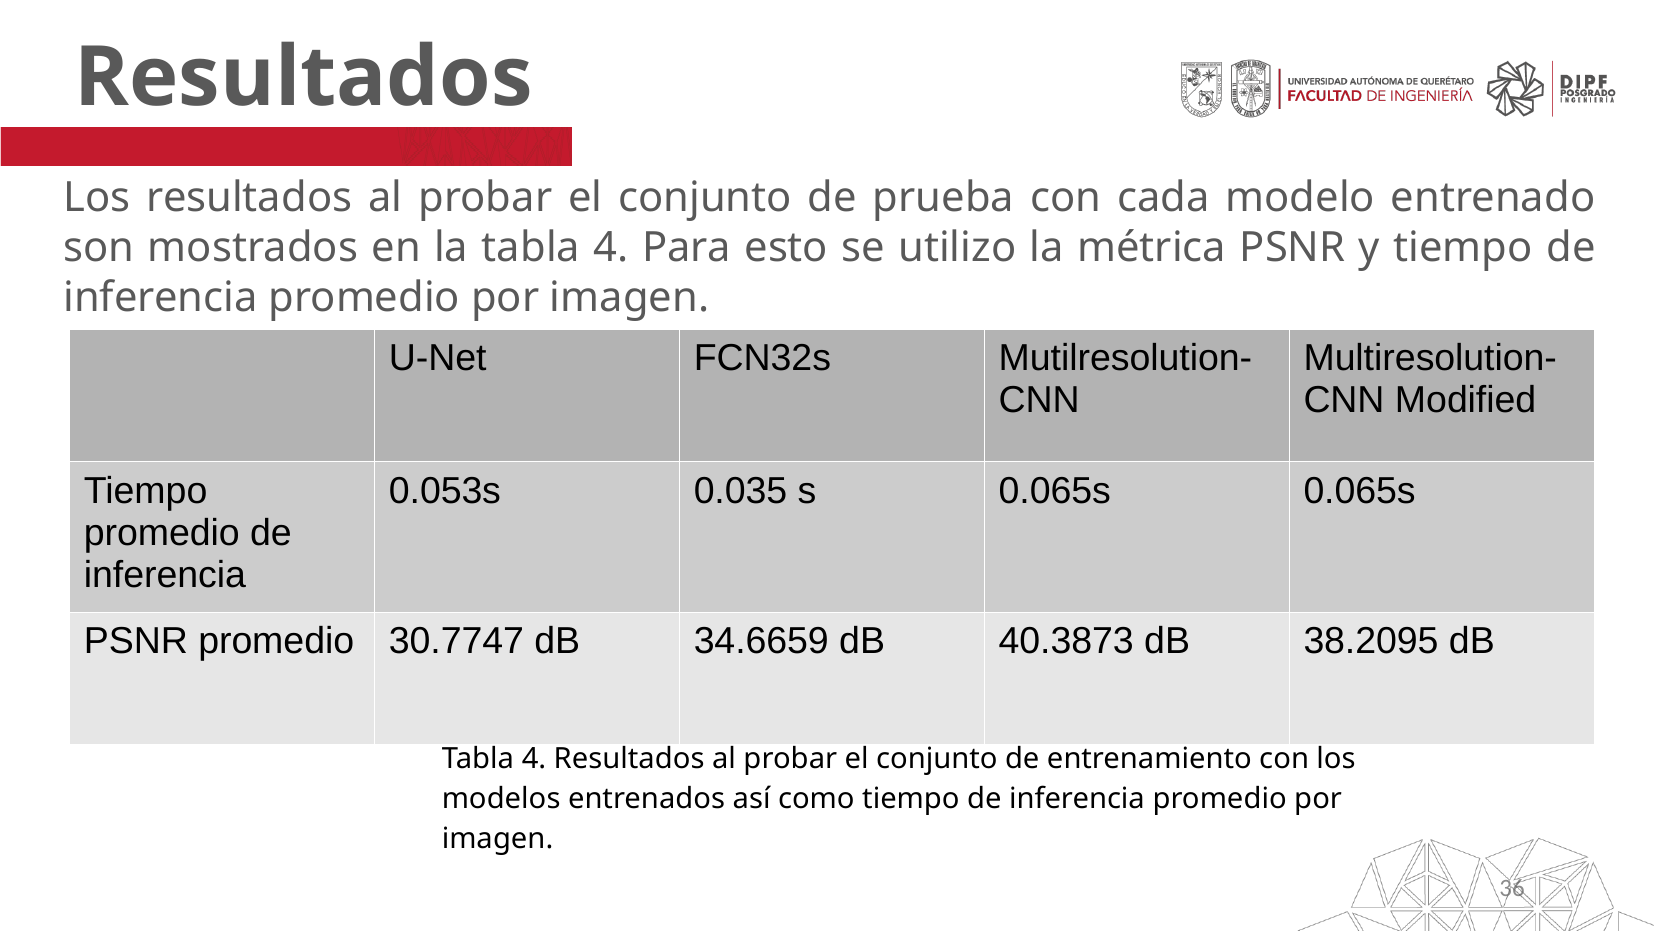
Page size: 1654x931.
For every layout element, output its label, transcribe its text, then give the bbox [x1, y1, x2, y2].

table_cell 34.6659 dB [680, 613, 984, 730]
table_cell 0.065s [1290, 462, 1594, 612]
picture [1257, 828, 1654, 931]
table_header Mutilresolution-CNN [985, 330, 1289, 461]
table_header FCN32s [680, 330, 984, 461]
table_header U-Net [375, 330, 679, 461]
text_box Los resultados al probar el conjunto de prueba con cada modelo entrenado son mostrados en la tabla 4. Para esto se utilizo la métrica PSNR y tiempo de inferencia promedio por imagen. [48, 162, 1612, 327]
table_header [70, 330, 374, 461]
table_cell 38.2095 dB [1290, 613, 1594, 744]
text_box Tabla 4. Resultados al probar el conjunto de entrenamiento con los modelos entrenados así como tiempo de inferencia promedio por imagen. [427, 730, 1376, 834]
table_cell 0.065s [985, 462, 1289, 612]
table_cell PSNR promedio [70, 613, 374, 744]
table_cell 0.053s [375, 462, 679, 612]
table_cell 40.3873 dB [985, 613, 1289, 730]
table_header Multiresolution-CNN Modified [1290, 330, 1594, 461]
text_box Resultados [54, 11, 572, 127]
table_cell 0.035 s [680, 462, 984, 612]
table_cell Tiempo promedio de inferencia [70, 462, 374, 612]
picture [0, 127, 572, 166]
table_cell 30.7747 dB [375, 613, 679, 744]
picture [1176, 54, 1620, 133]
